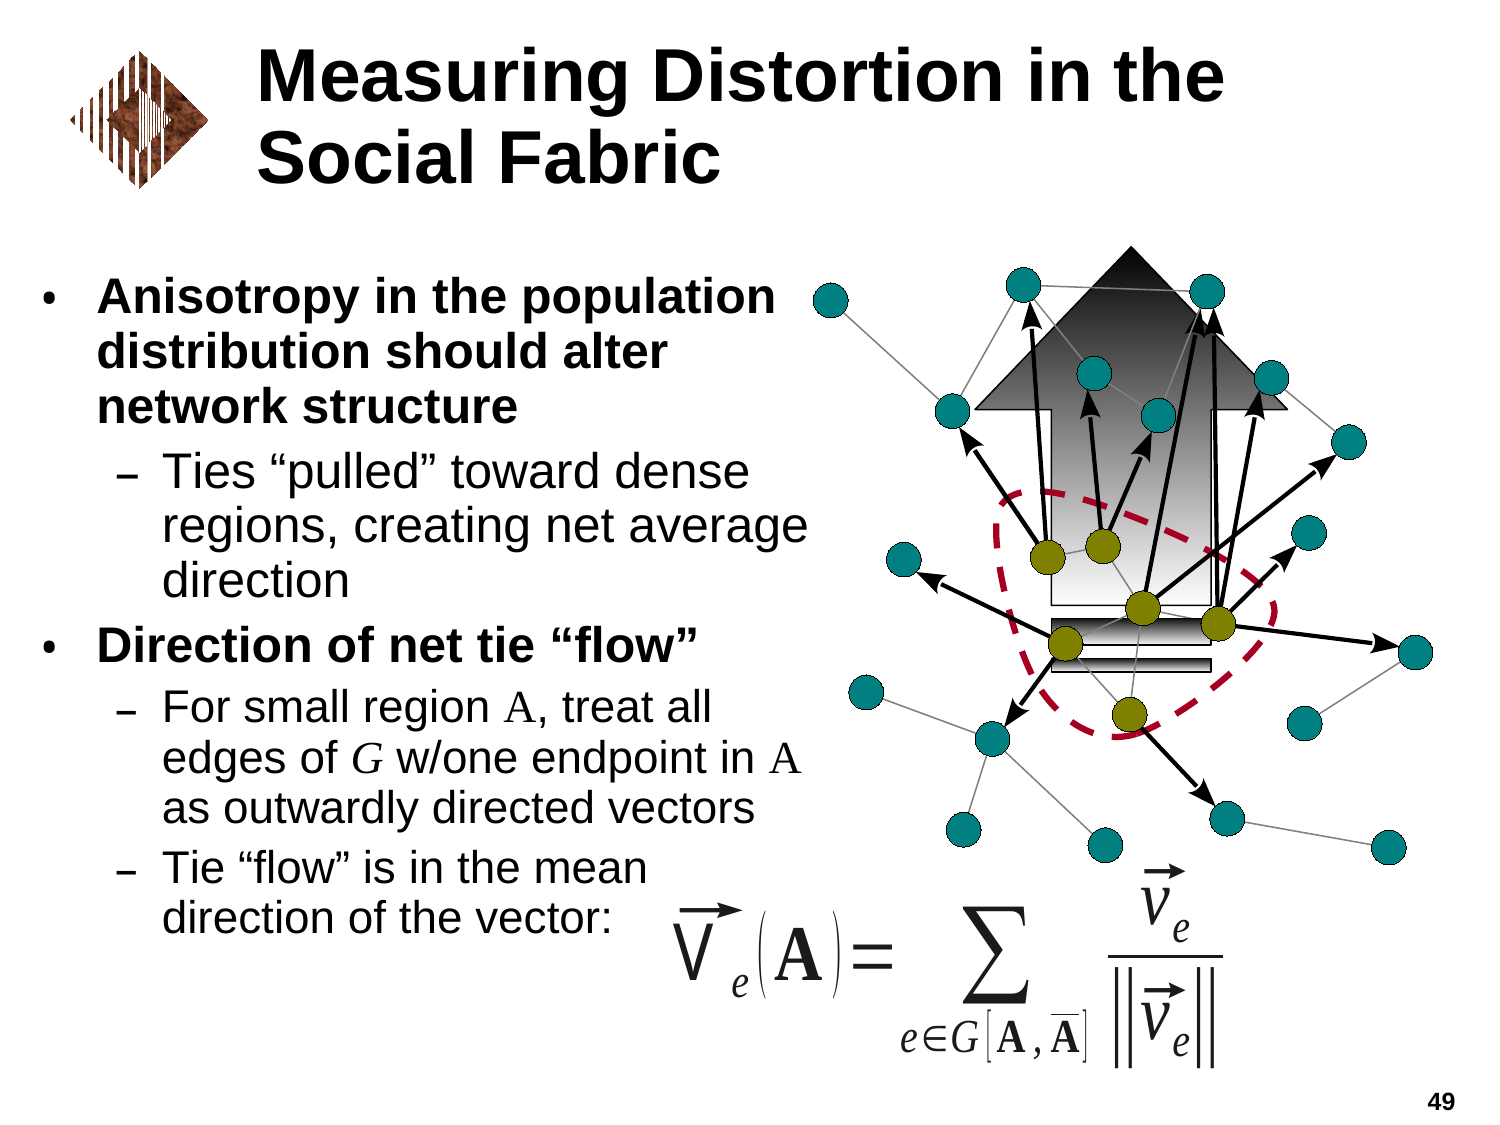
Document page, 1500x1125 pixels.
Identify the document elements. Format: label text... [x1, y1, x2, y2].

text_box [848, 674, 884, 710]
text_box [1331, 424, 1367, 460]
text_box [975, 351, 1035, 410]
text_box [946, 812, 982, 848]
text_box [1030, 289, 1236, 672]
text_box [1087, 827, 1123, 863]
text_box [975, 721, 1010, 757]
text_box [1371, 830, 1407, 865]
text_box [813, 282, 849, 318]
text_box [1081, 659, 1135, 672]
text_box [1398, 635, 1433, 670]
chart [659, 853, 1240, 1073]
picture [45, 29, 233, 210]
list Anisotropy in the population distribution should alter network structure Ties “pulled” toward dense regions, creating net average direction Direction of net tie “flow” For small region A, treat all edges of G w/one endpoint in A as outwardly directed vectors Tie “flow” is in the mean direction of the vector: [25, 262, 836, 1104]
text_box [1287, 706, 1323, 741]
text_box [886, 542, 922, 577]
text_box [1209, 801, 1245, 837]
text_box [935, 393, 970, 429]
text_box [1136, 659, 1211, 672]
text_box [1006, 267, 1041, 303]
text_box [1217, 336, 1289, 410]
text_box [1189, 274, 1225, 309]
title Measuring Distortion in the Social Fabric [241, 22, 1453, 213]
text_box [1093, 246, 1172, 289]
text_box [1291, 515, 1327, 551]
text_box [1112, 697, 1148, 732]
